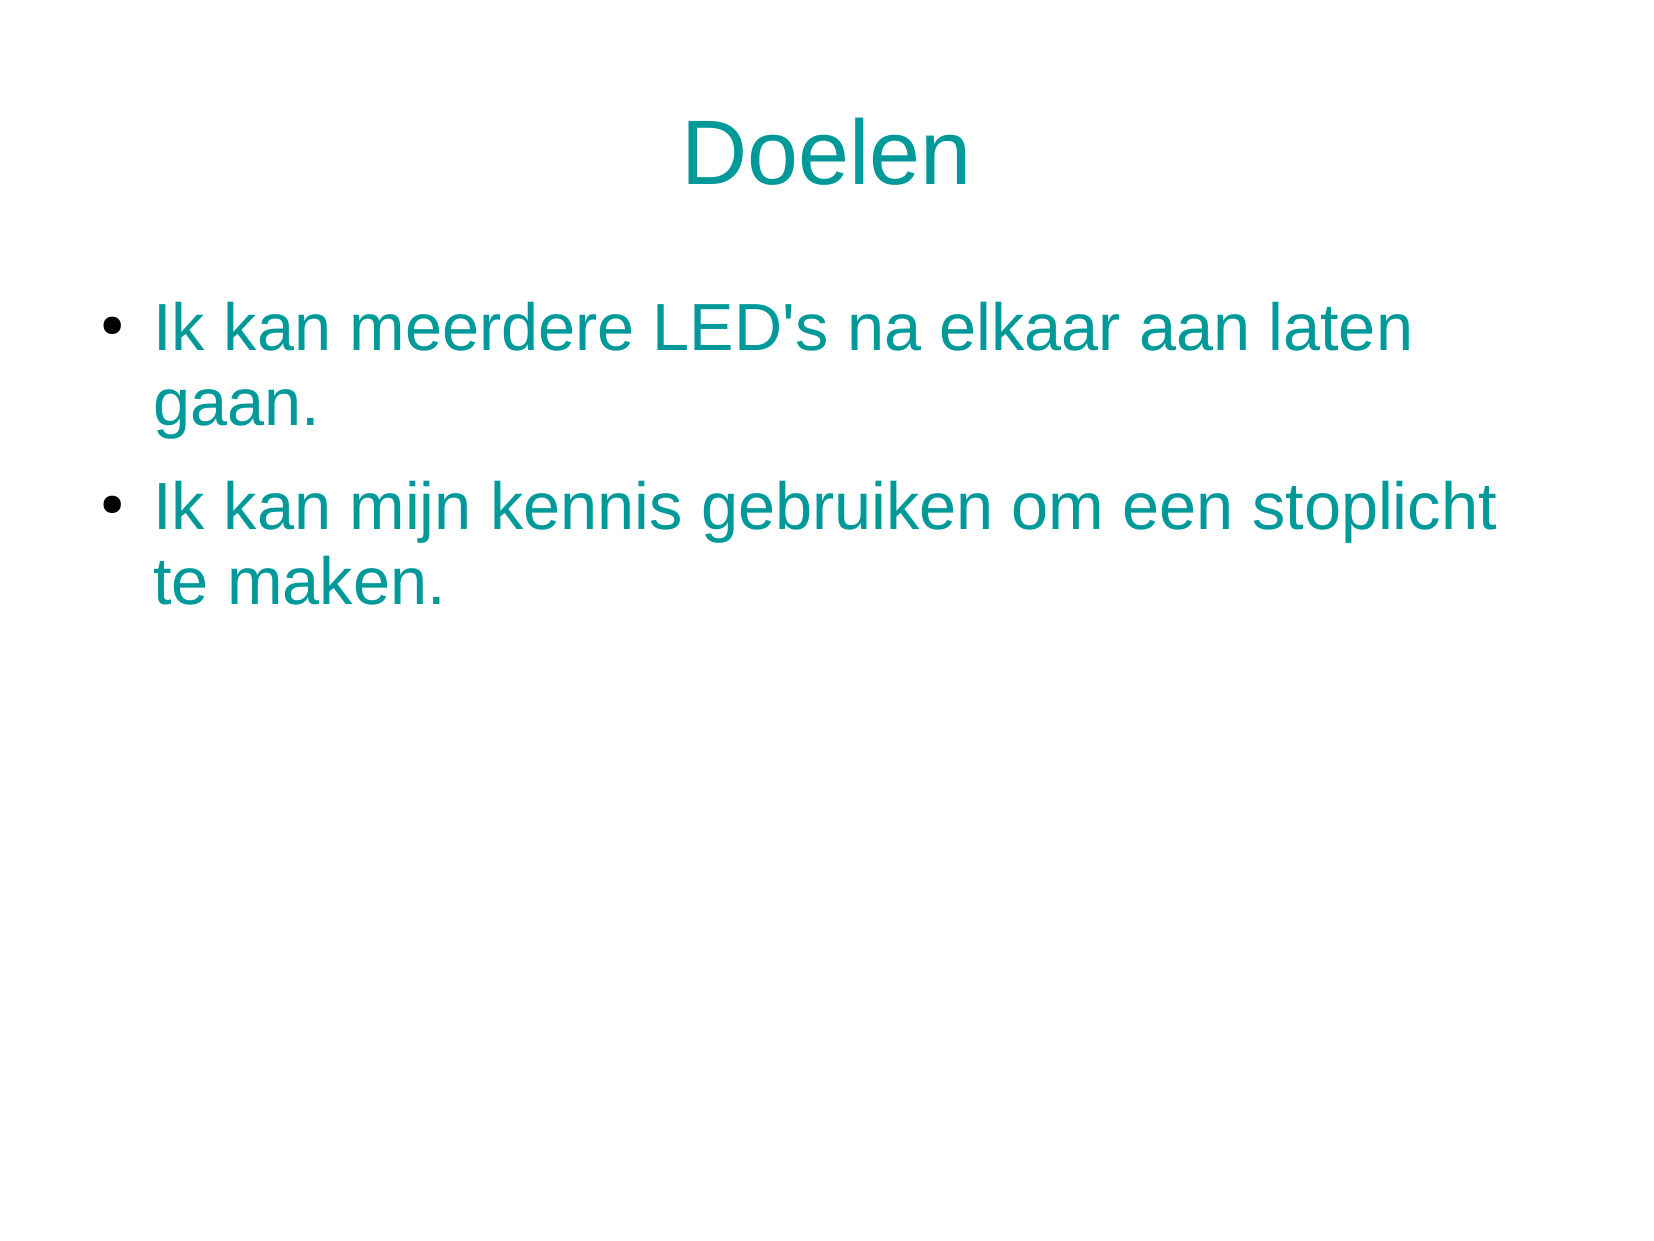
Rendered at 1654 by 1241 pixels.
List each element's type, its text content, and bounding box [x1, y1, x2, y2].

list Ik kan meerdere LED's na elkaar aan laten gaan. Ik kan mijn kennis gebruiken om een stoplicht te maken. [82, 290, 1571, 1010]
title Doelen [82, 49, 1571, 257]
